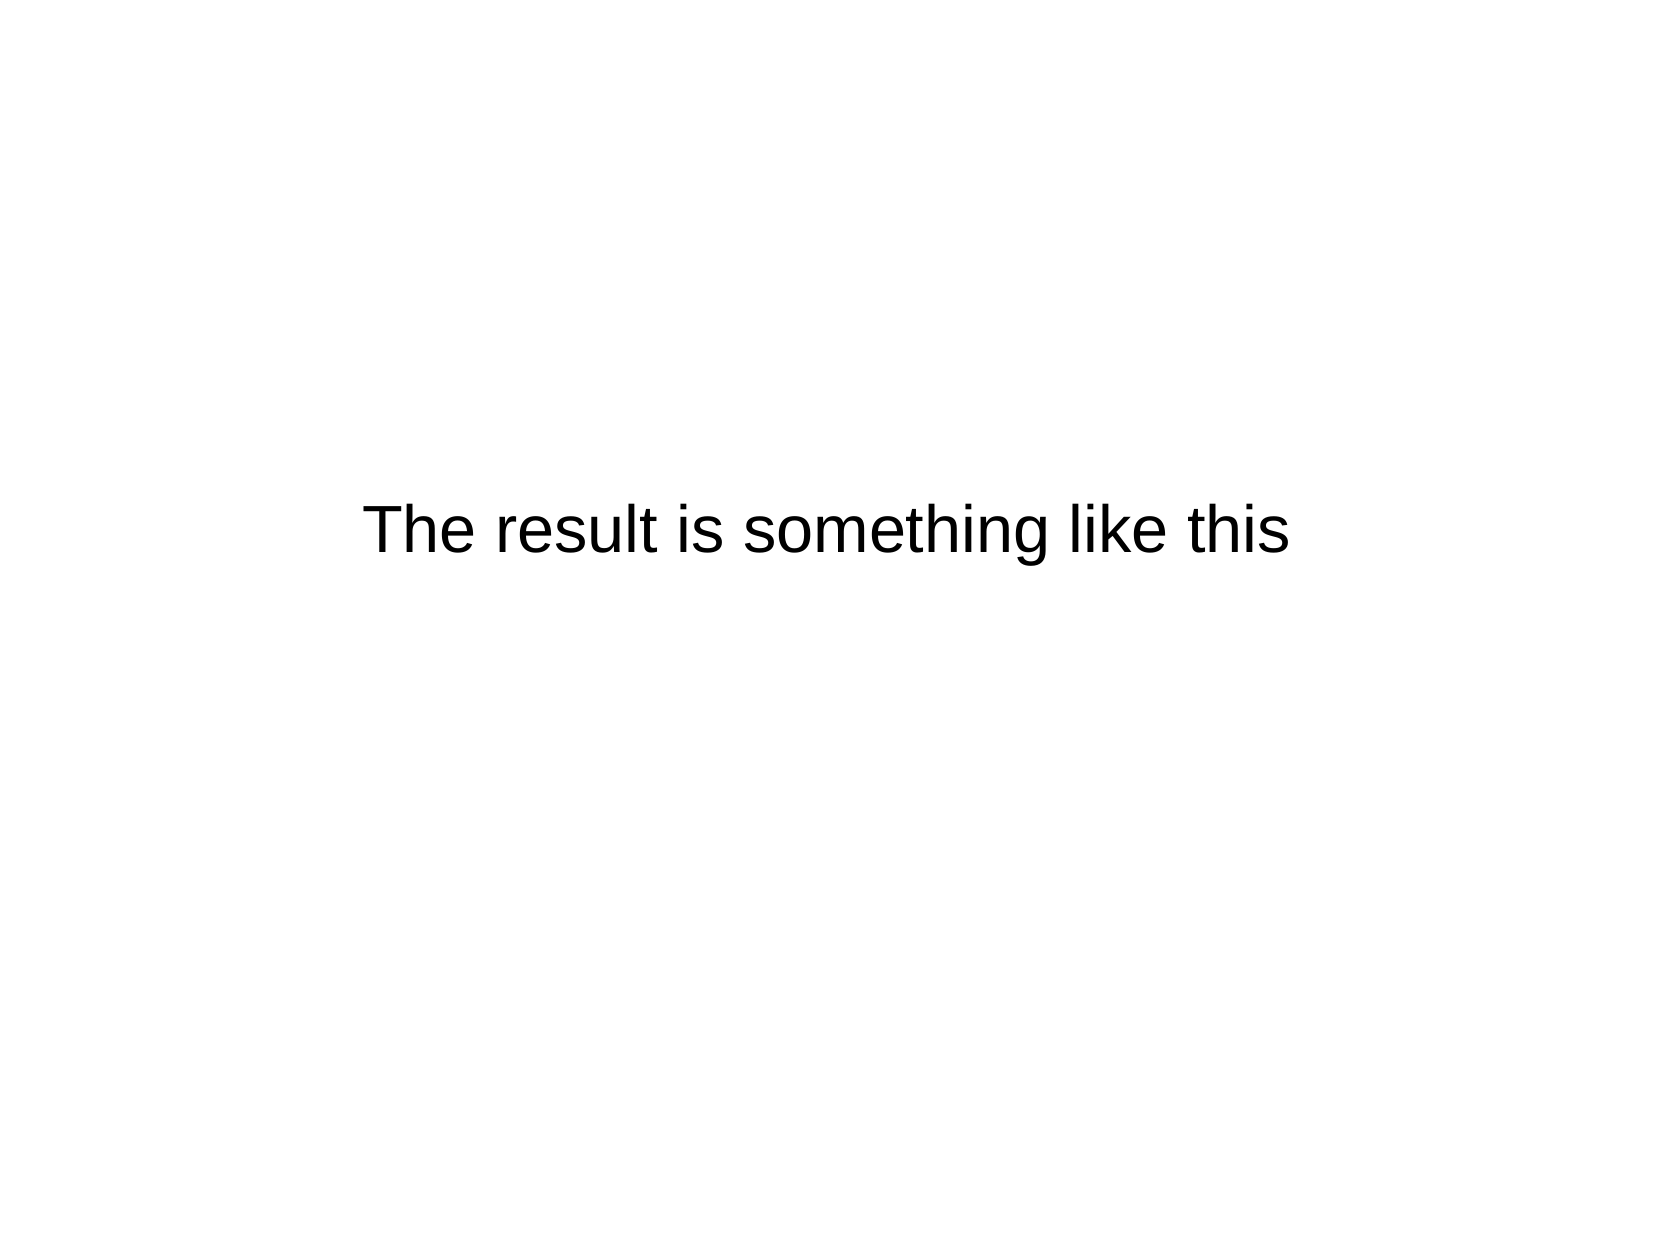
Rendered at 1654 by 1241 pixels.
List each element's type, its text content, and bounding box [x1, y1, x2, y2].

subtitle The result is something like this [82, 49, 1571, 1010]
